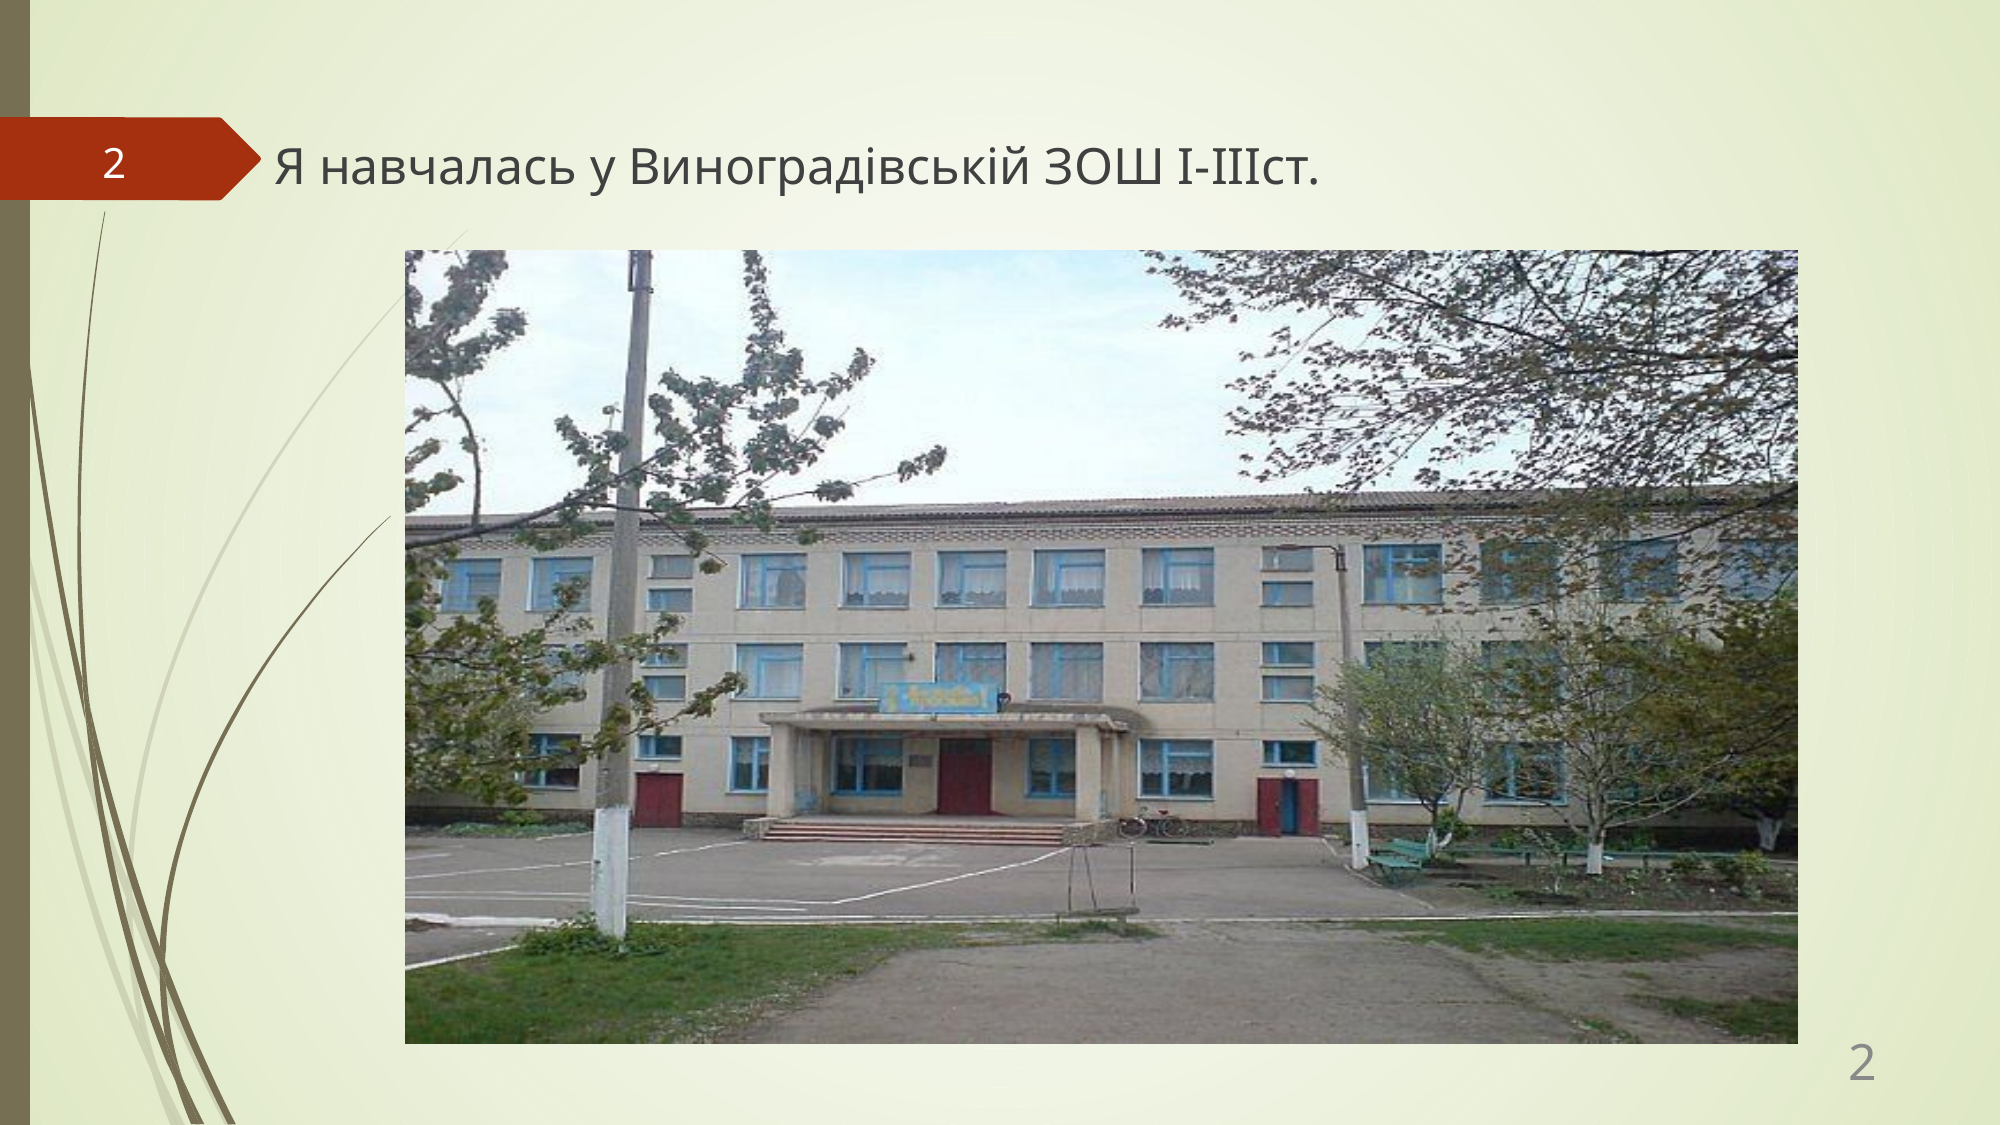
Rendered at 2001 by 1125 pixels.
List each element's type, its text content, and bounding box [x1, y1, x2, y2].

picture [405, 250, 1798, 1044]
text_box 2 [87, 129, 216, 190]
list Я навчалась у Виноградівській ЗОШ І-ІІІст. [202, 126, 1666, 747]
text_box 2 [1834, 1022, 2000, 1083]
